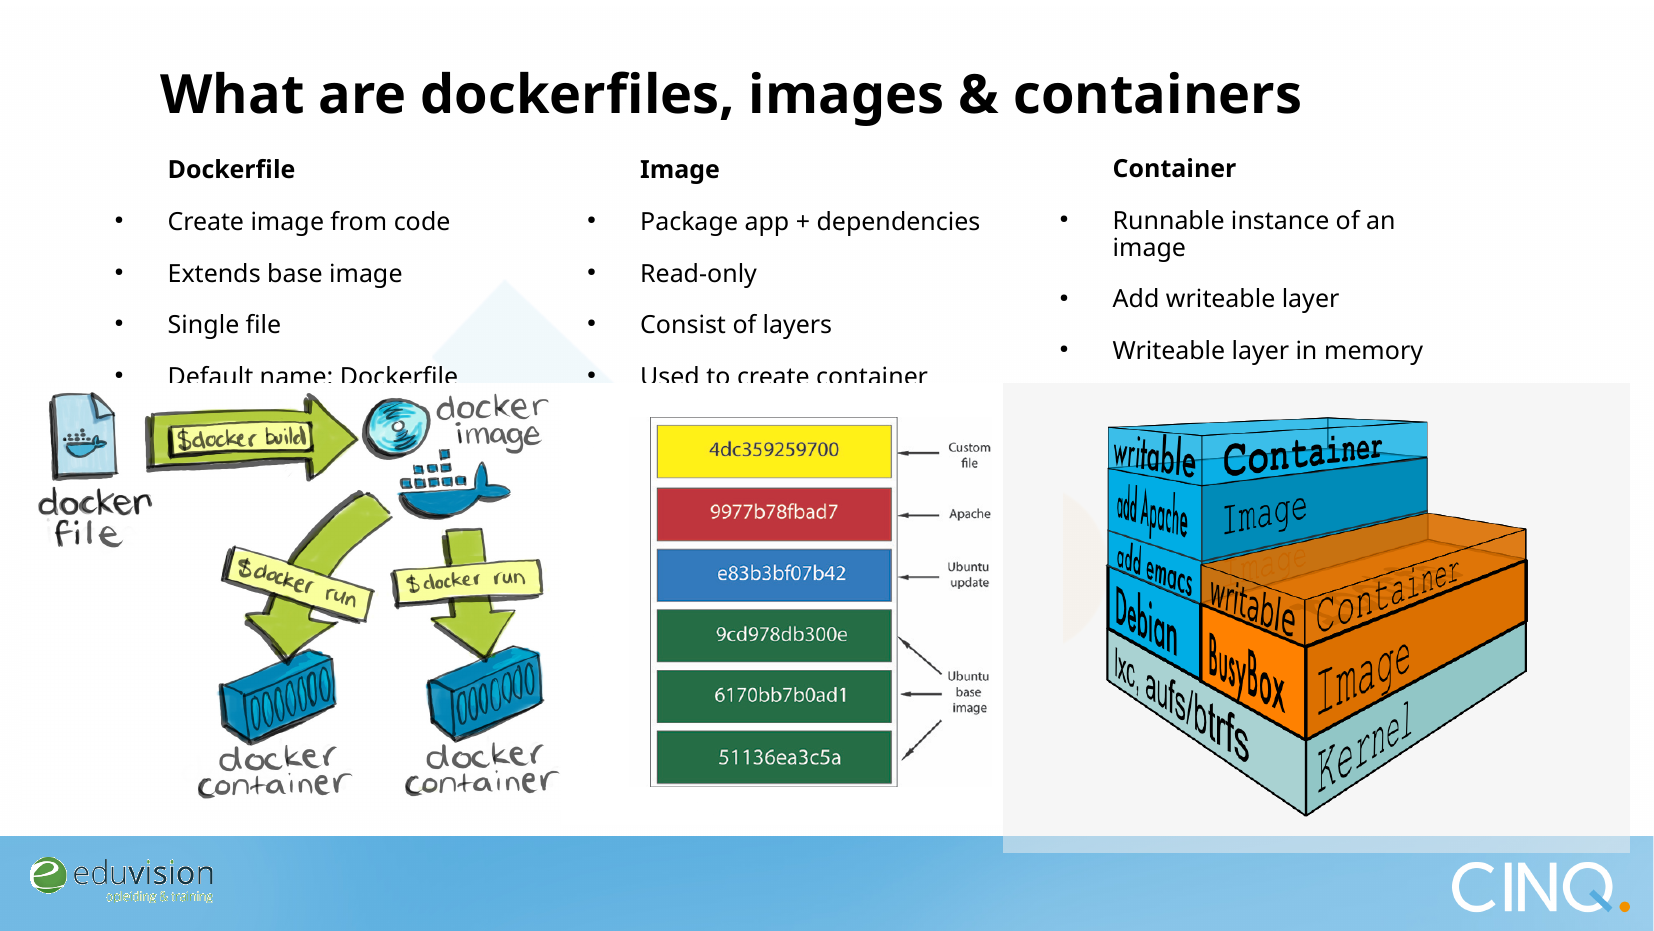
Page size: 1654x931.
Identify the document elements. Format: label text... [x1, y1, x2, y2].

list Dockerfile Create image from code Extends base image Single file Default name: Dockerfile [88, 148, 532, 383]
picture [0, 6, 1654, 931]
list What are dockerfiles, images & containers [81, 59, 1625, 105]
list Image Package app + dependencies Read-only Consist of layers Used to create container [561, 148, 1004, 383]
list Container Runnable instance of an image Add writeable layer Writeable layer in memory [1033, 147, 1477, 383]
